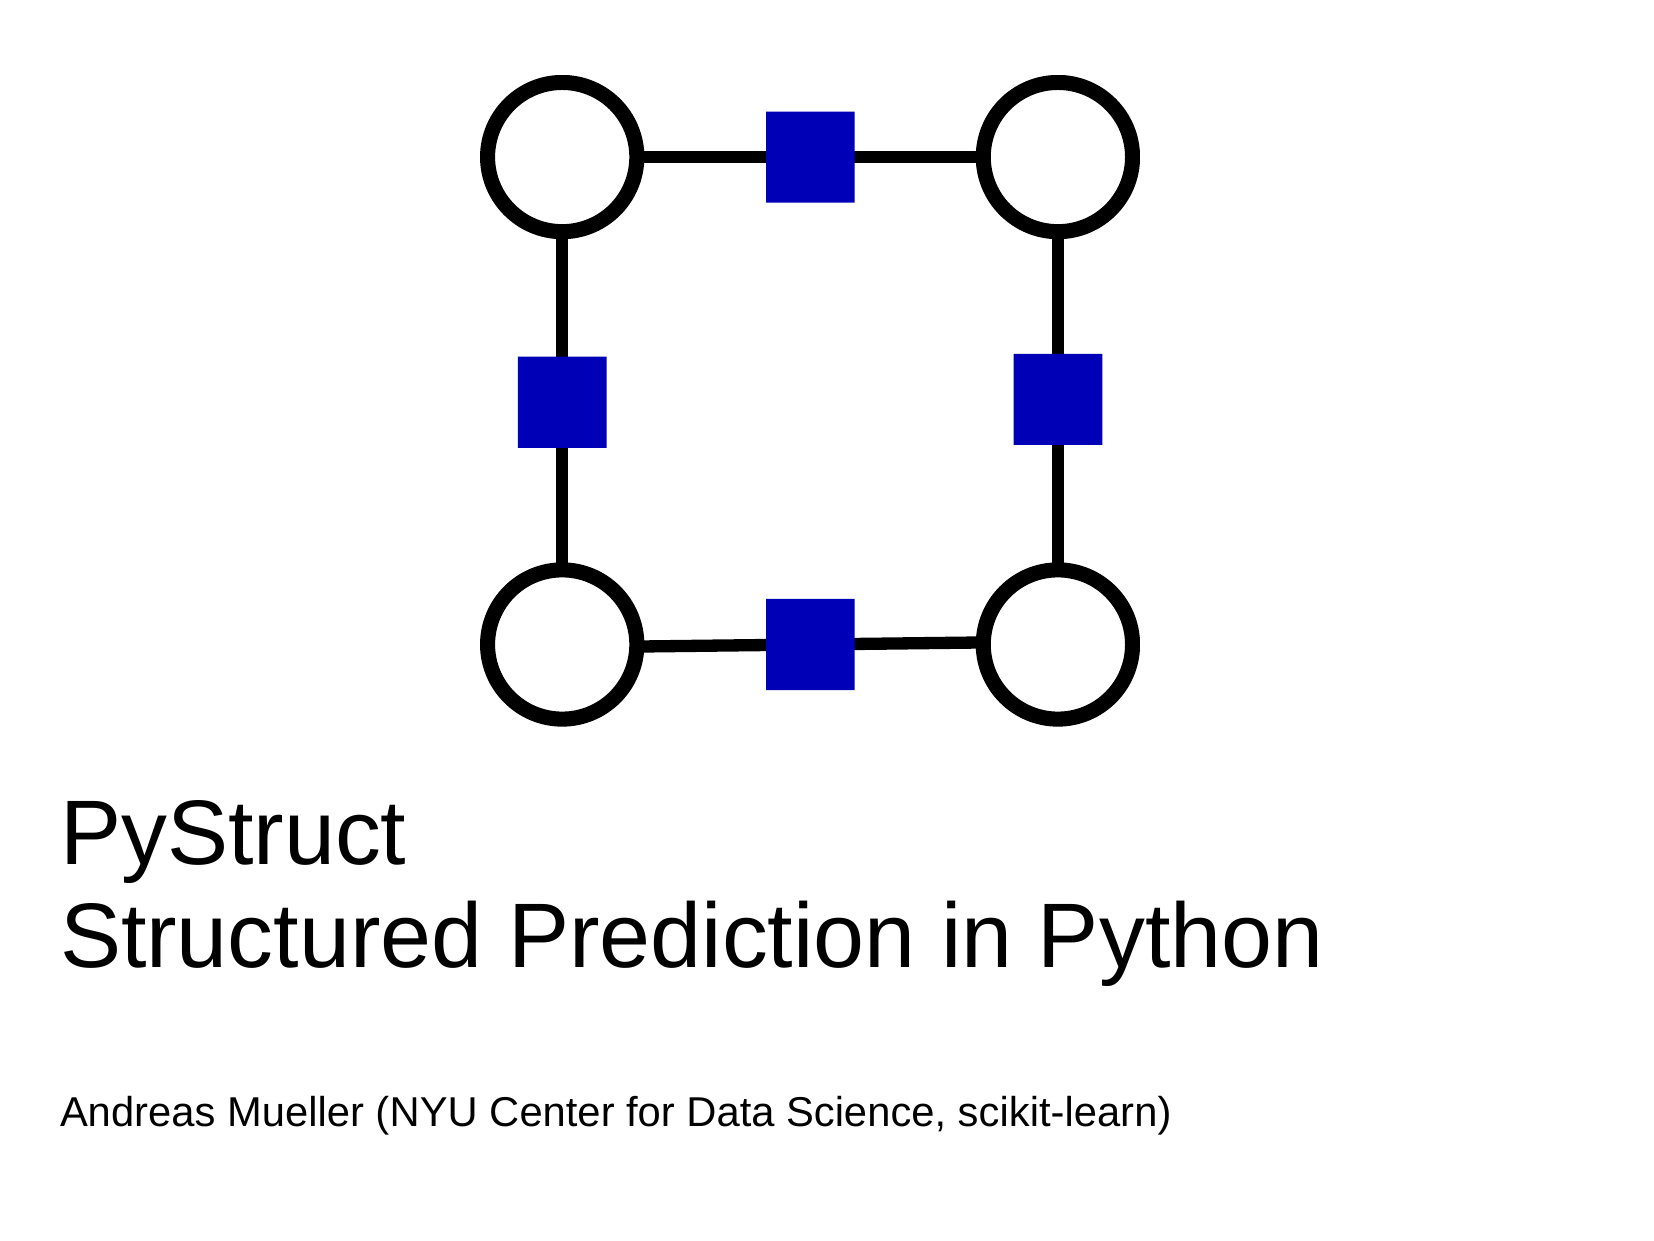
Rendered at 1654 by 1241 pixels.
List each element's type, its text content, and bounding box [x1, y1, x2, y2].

picture [480, 75, 1141, 727]
title PyStruct Structured Prediction in Python Andreas Mueller (NYU Center for Data Science, scikit-learn) [60, 780, 1549, 1137]
